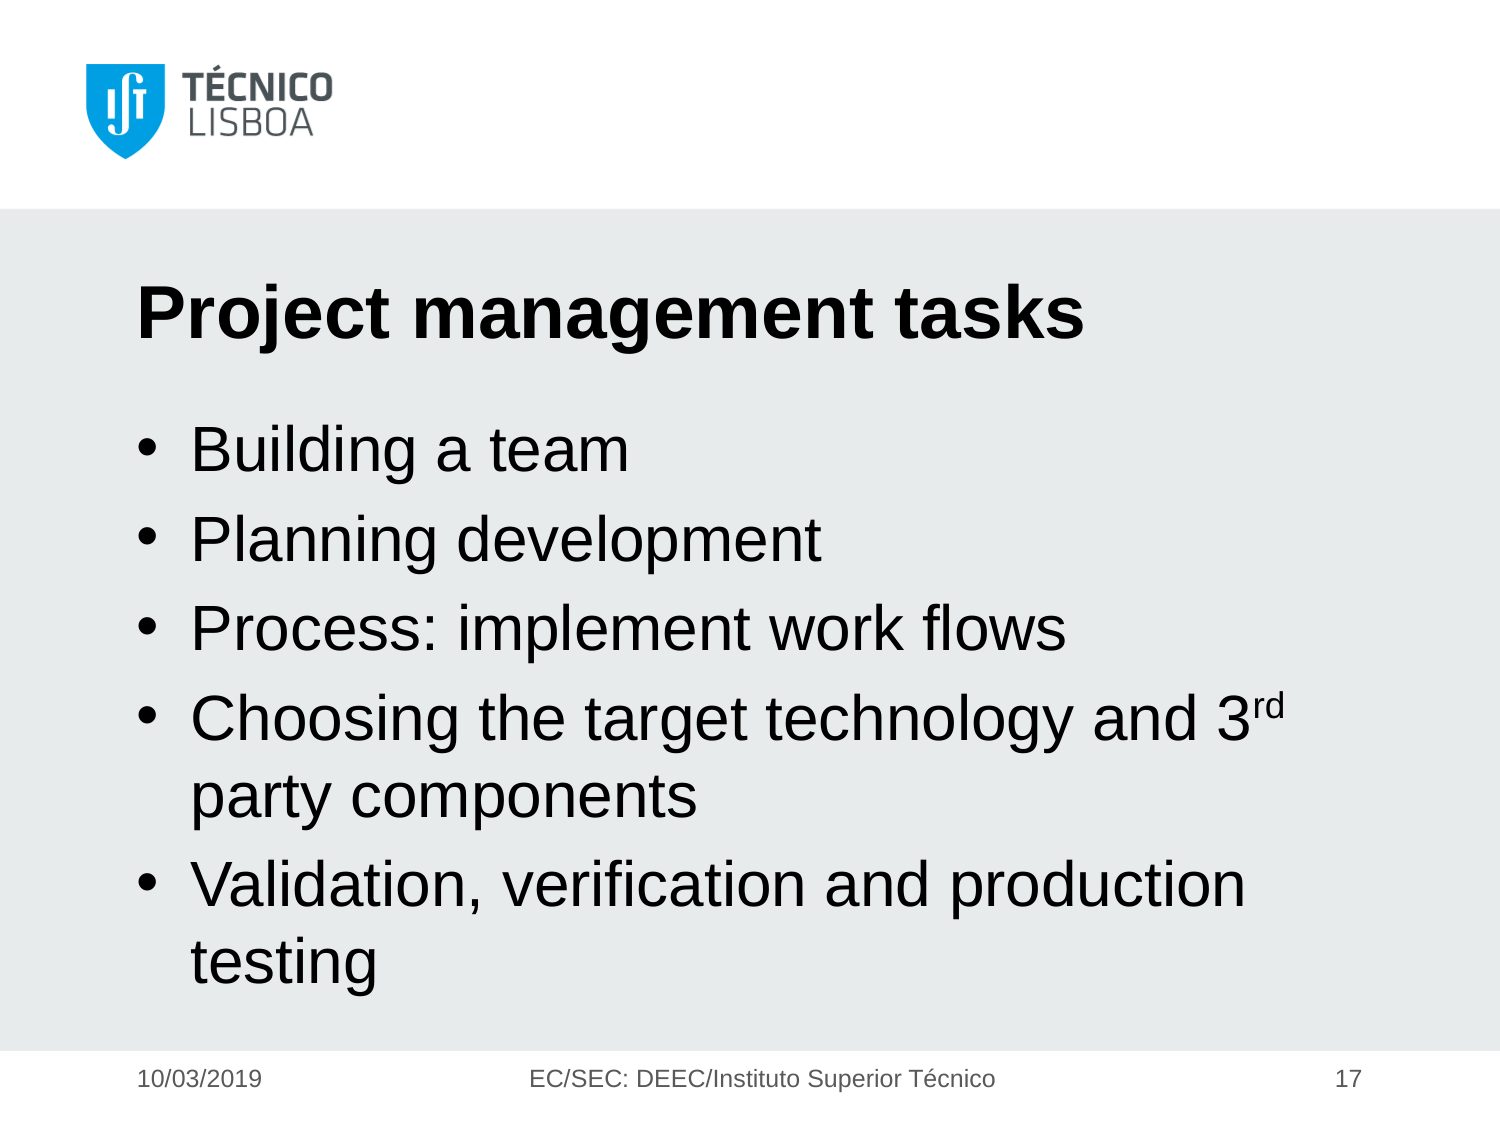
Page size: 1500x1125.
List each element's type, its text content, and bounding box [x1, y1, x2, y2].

title Project management tasks [121, 237, 1378, 381]
list Building a team Planning development Process: implement work flows Choosing the target technology and 3rd party components Validation, verification and production testing [121, 400, 1378, 1005]
slide_number <number> [1077, 1052, 1378, 1103]
slide_number 10/03/2019 [121, 1052, 425, 1103]
picture [0, 0, 1500, 1125]
footer EC/SEC: DEEC/Instituto Superior Técnico [512, 1052, 1021, 1103]
